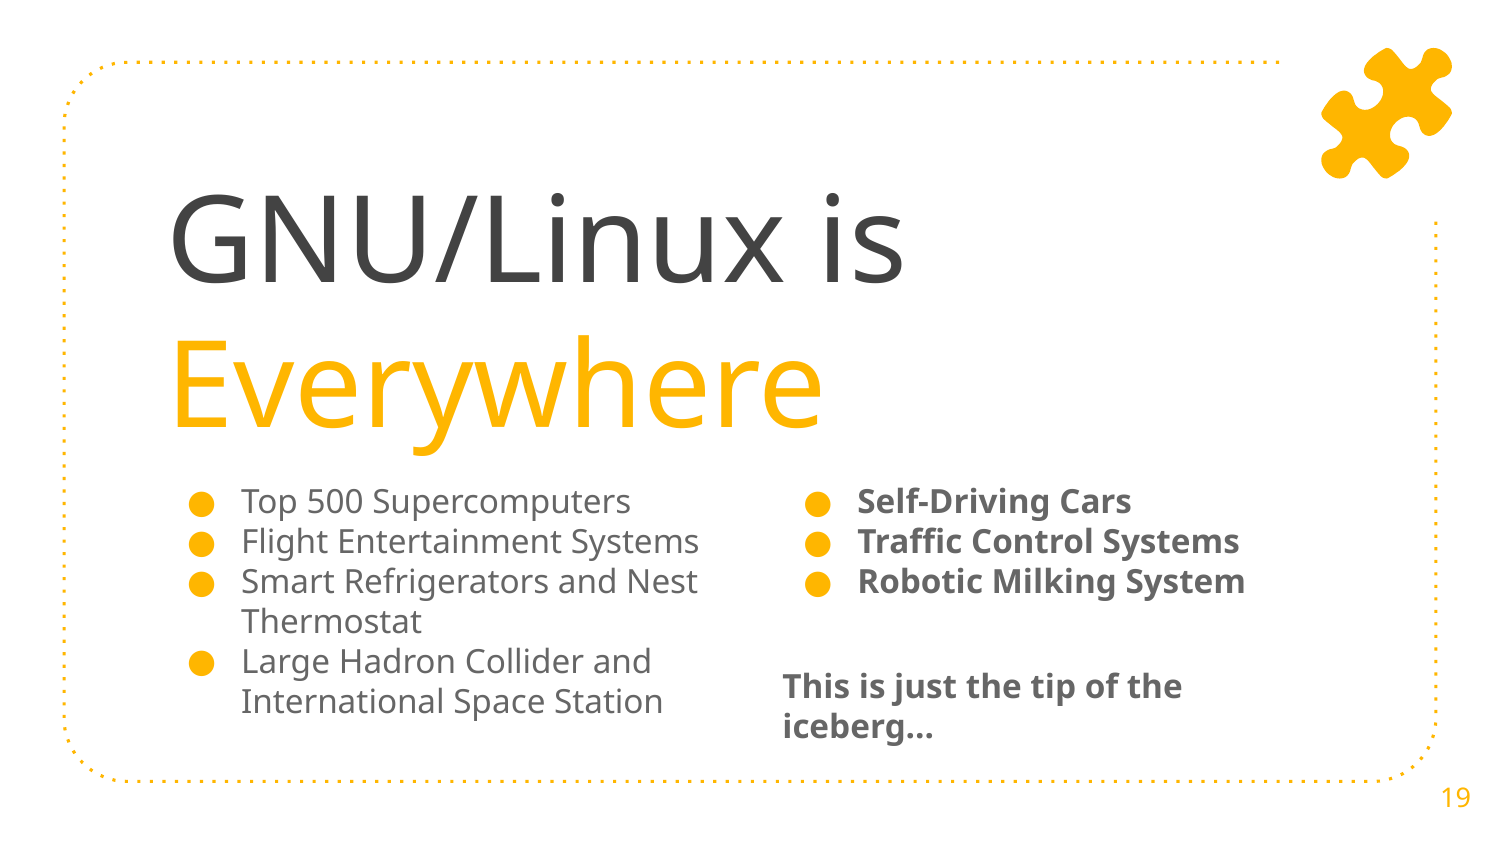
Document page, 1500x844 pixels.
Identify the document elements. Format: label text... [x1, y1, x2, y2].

list Top 500 Supercomputers Flight Entertainment Systems Smart Refrigerators and Nest Thermostat Large Hadron Collider and International Space Station [151, 465, 733, 726]
list Self-Driving Cars Traffic Control Systems Robotic Milking System This is just the tip of the iceberg… [767, 465, 1349, 726]
slide_number <number> [1411, 753, 1500, 844]
text_box [1321, 47, 1452, 179]
title GNU/Linux is Everywhere [151, 146, 1278, 287]
